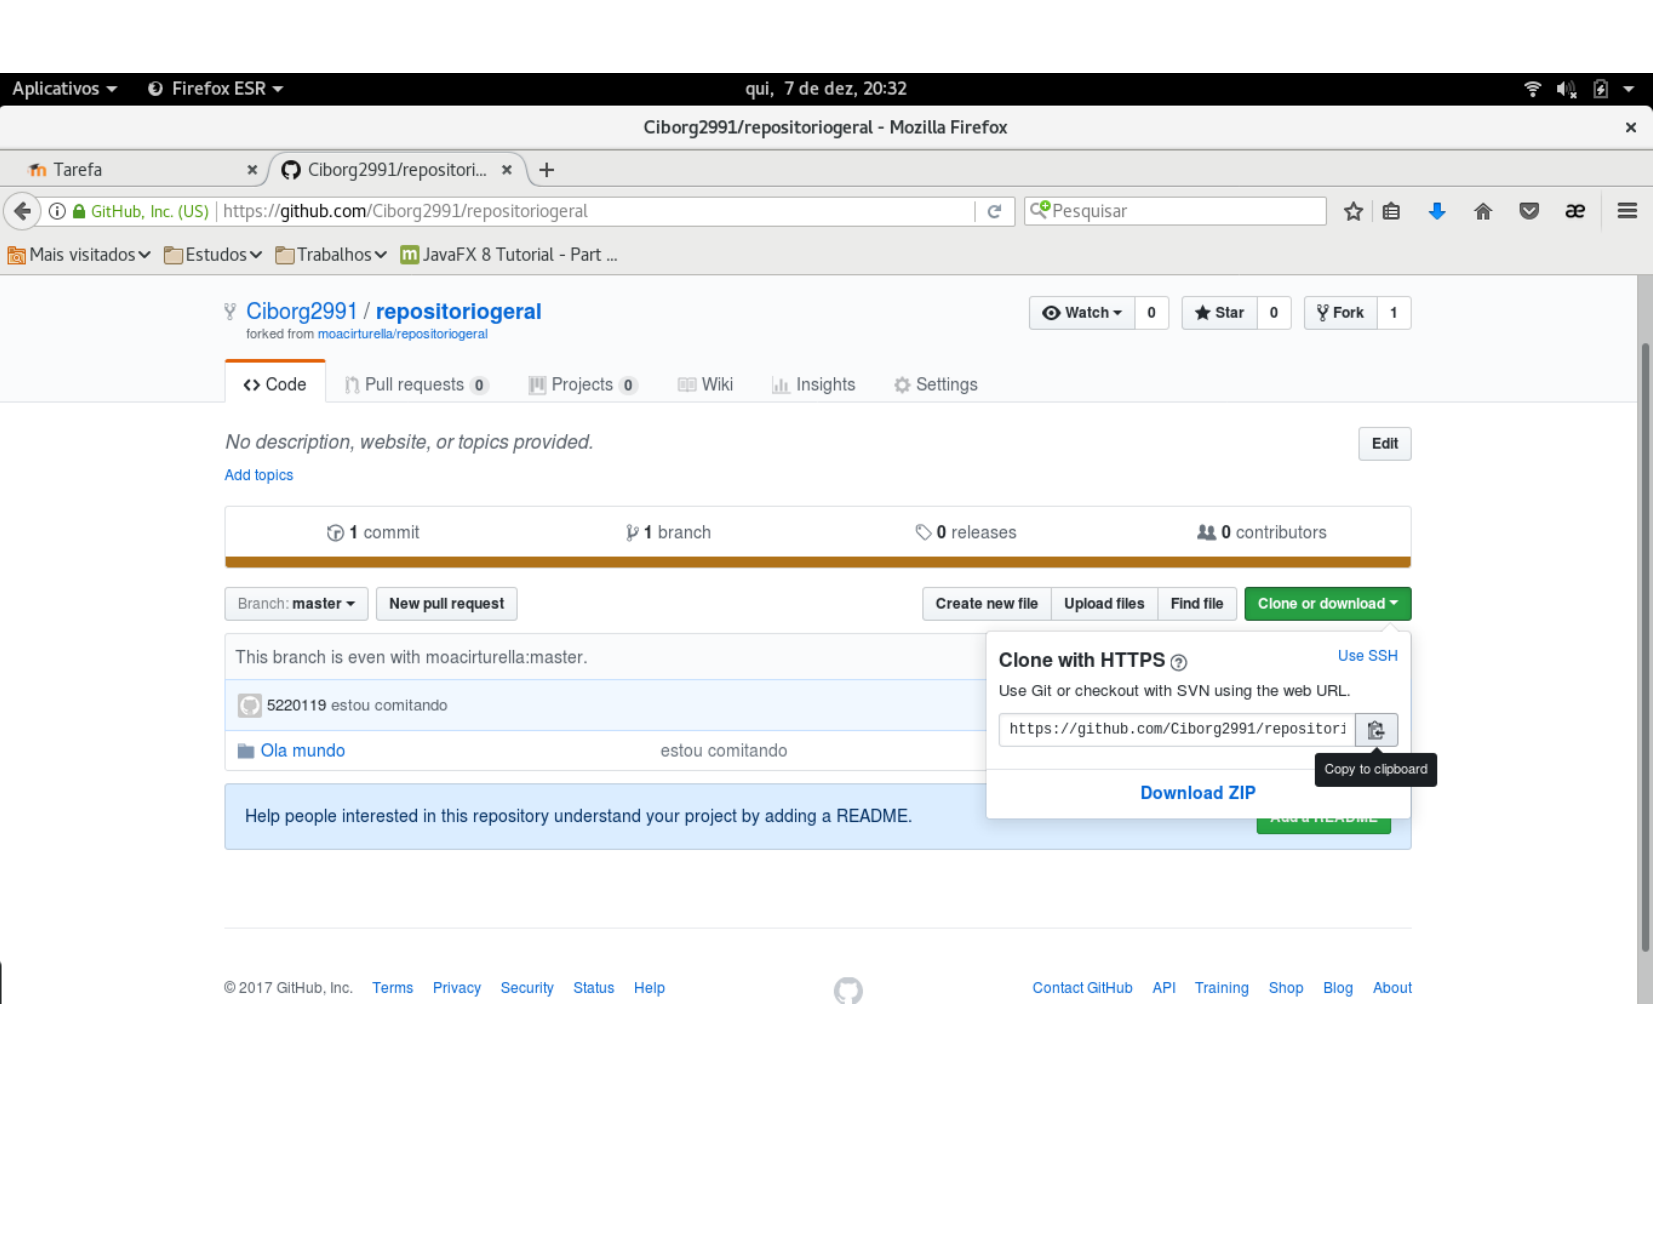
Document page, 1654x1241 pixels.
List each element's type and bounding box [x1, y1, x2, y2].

picture [0, 73, 1653, 1004]
